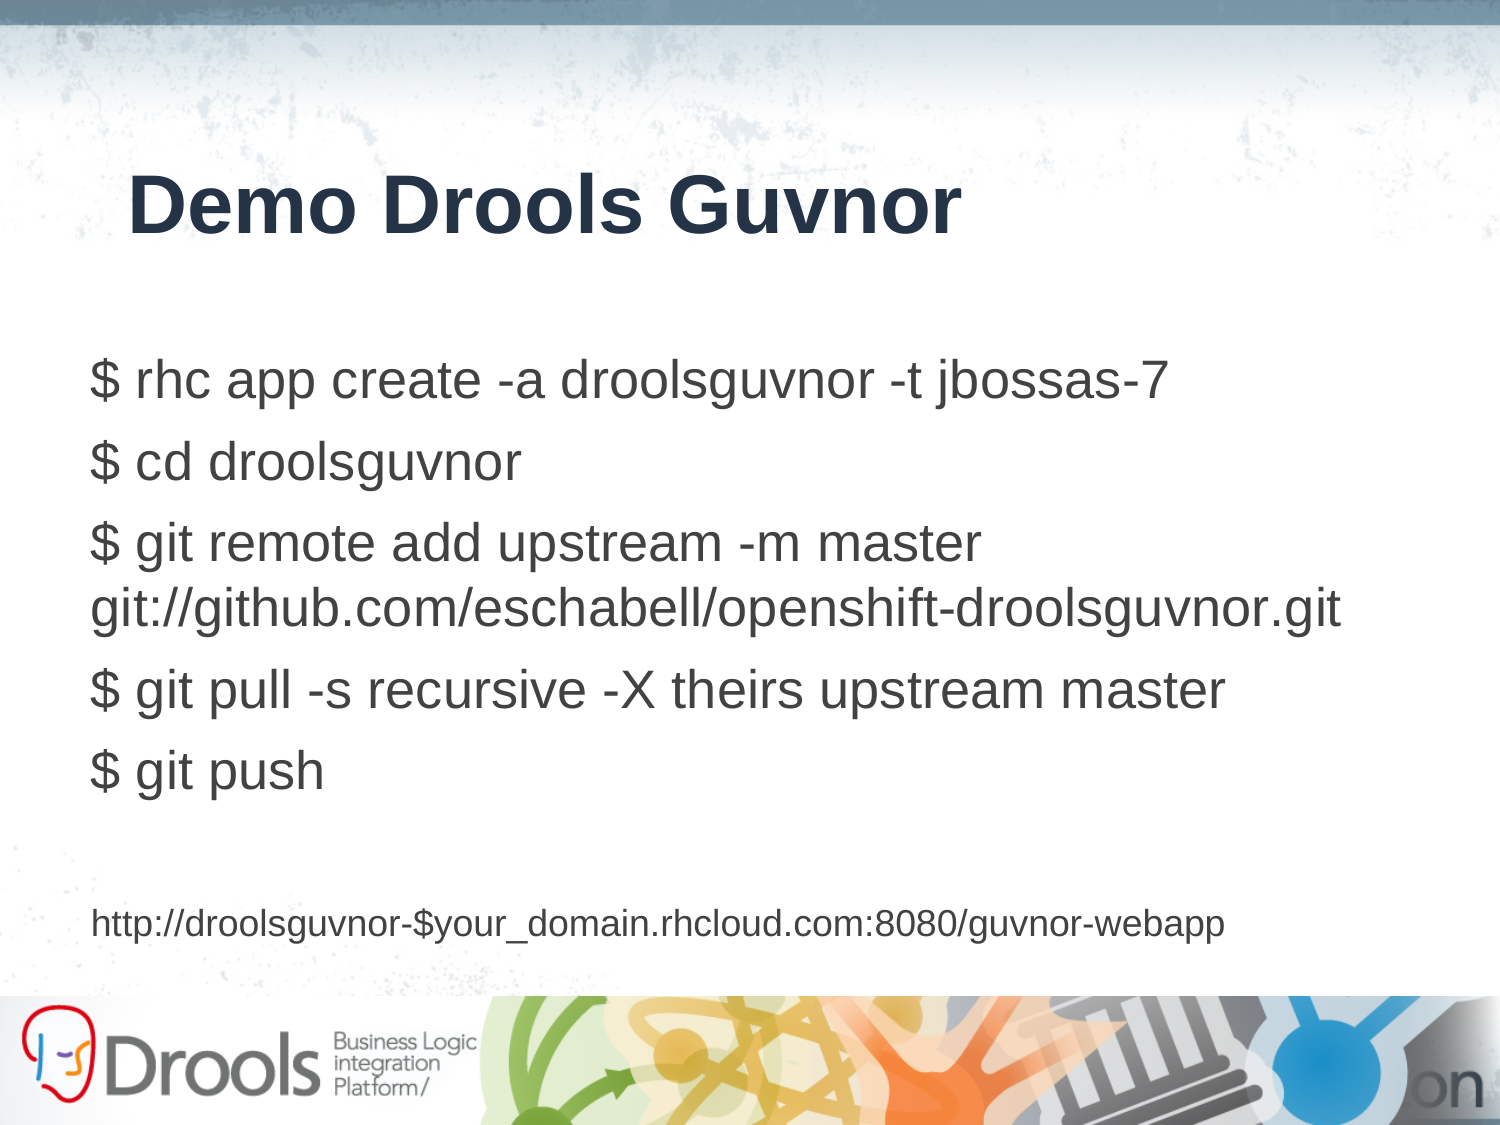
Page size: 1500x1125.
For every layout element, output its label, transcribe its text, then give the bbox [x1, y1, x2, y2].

list $ rhc app create -a droolsguvnor -t jbossas-7 $ cd droolsguvnor $ git remote add upstream -m master git://github.com/eschabell/openshift-droolsguvnor.git $ git pull -s recursive -X theirs upstream master $ git push http://droolsguvnor-$your_domain.rhcloud.com:8080/guvnor-webapp [19, 336, 1457, 996]
picture [0, 0, 1500, 1125]
title Demo Drools Guvnor [112, 82, 1388, 318]
